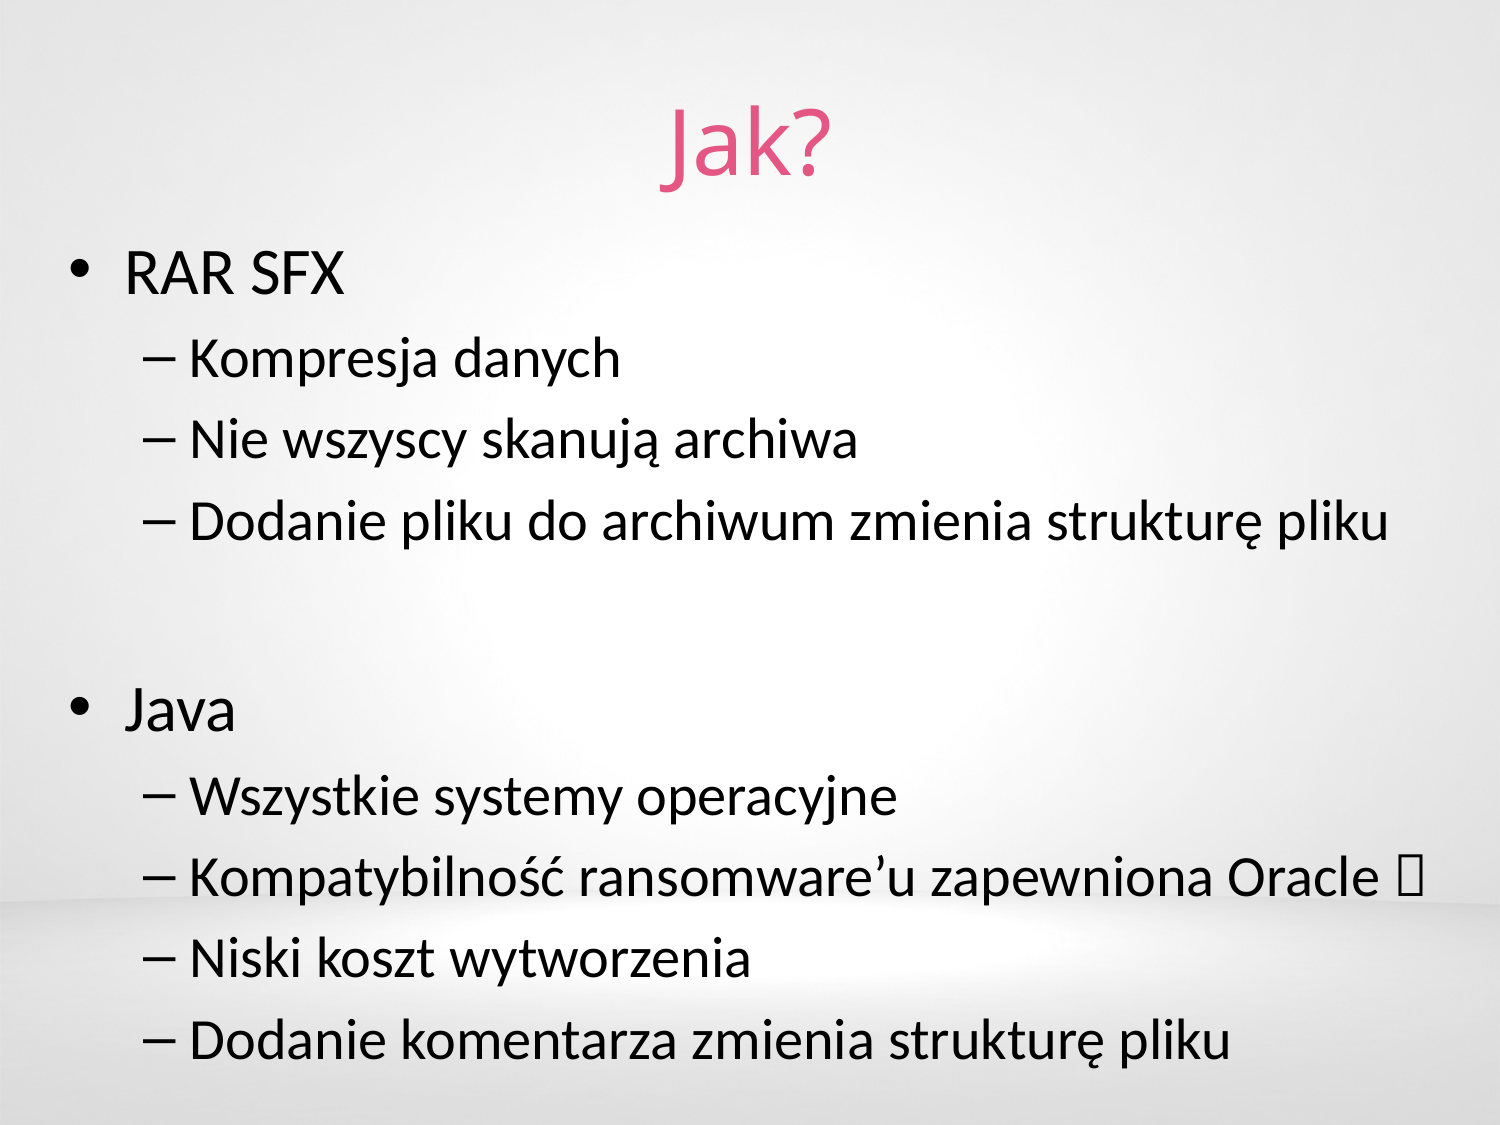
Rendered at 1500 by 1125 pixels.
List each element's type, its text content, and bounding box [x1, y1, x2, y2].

list RAR SFX Kompresja danych Nie wszyscy skanują archiwa Dodanie pliku do archiwum zmienia strukturę pliku Java Wszystkie systemy operacyjne Kompatybilność ransomware’u zapewniona Oracle  Niski koszt wytworzenia Dodanie komentarza zmienia strukturę pliku [53, 219, 1471, 1125]
picture [0, 0, 1500, 1125]
title Jak? [75, 45, 1425, 219]
